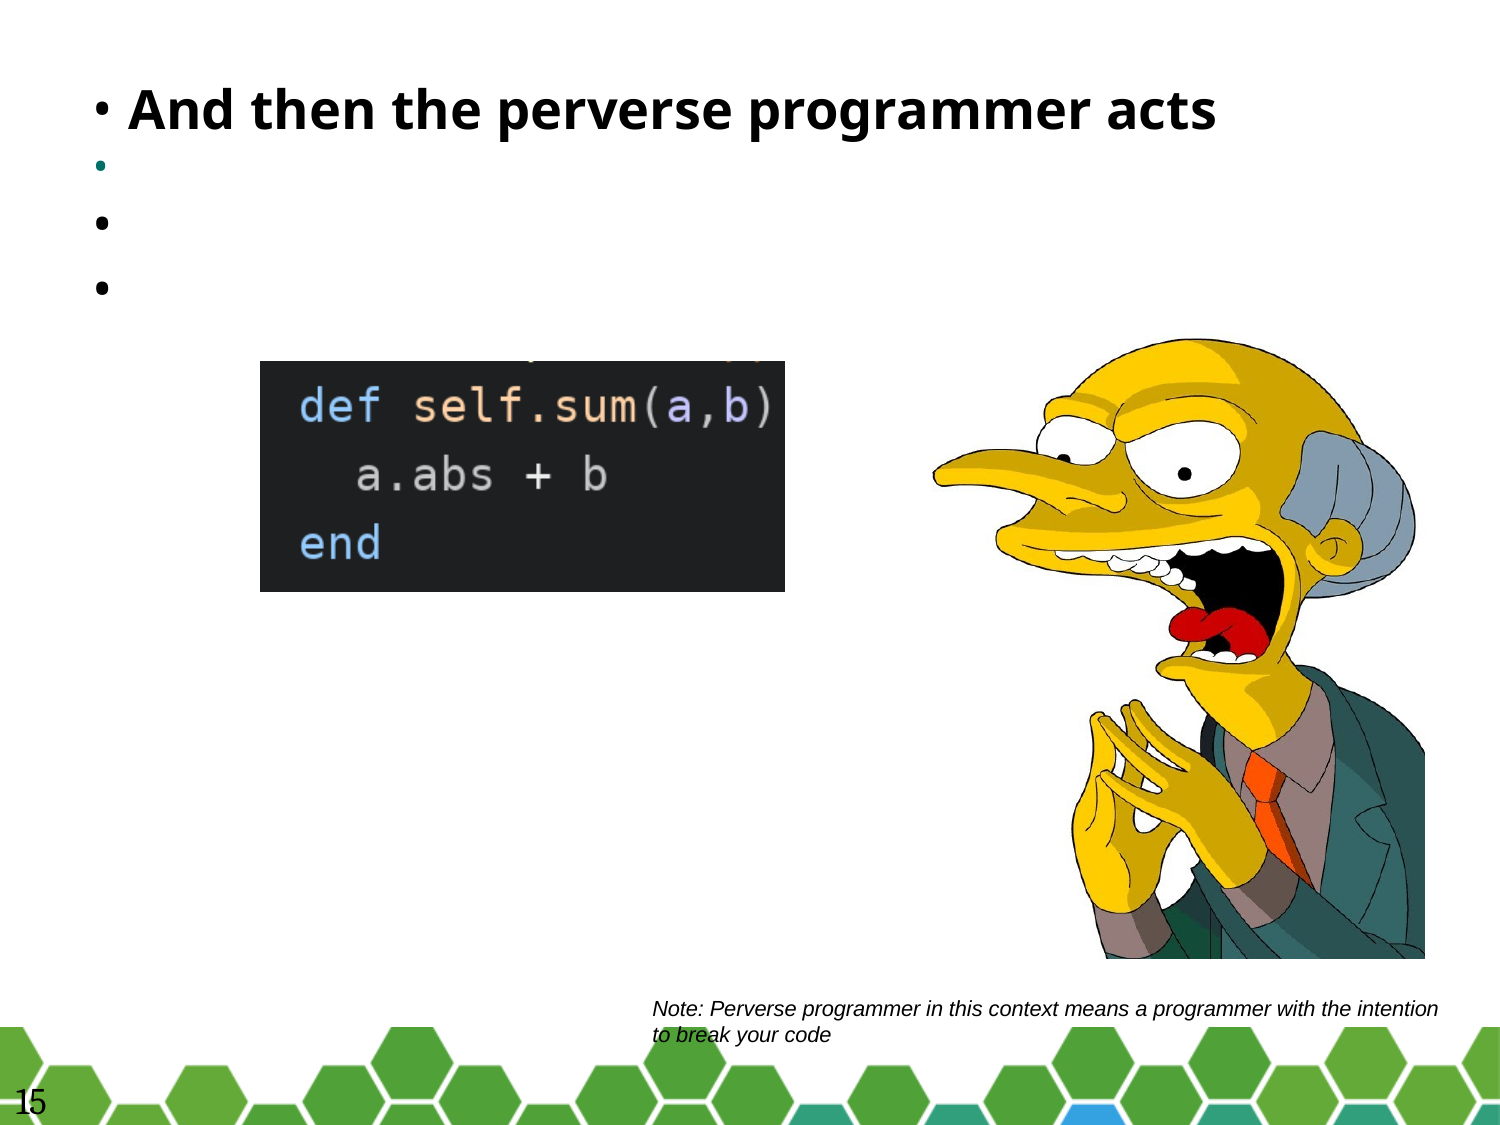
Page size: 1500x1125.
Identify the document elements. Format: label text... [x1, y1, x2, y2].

text_box And then the perverse programmer acts [92, 75, 1467, 728]
picture [260, 318, 1425, 959]
picture [0, 1027, 1500, 1125]
text_box Note: Perverse programmer in this context means a programmer with the intention to break your code [637, 986, 1459, 1053]
